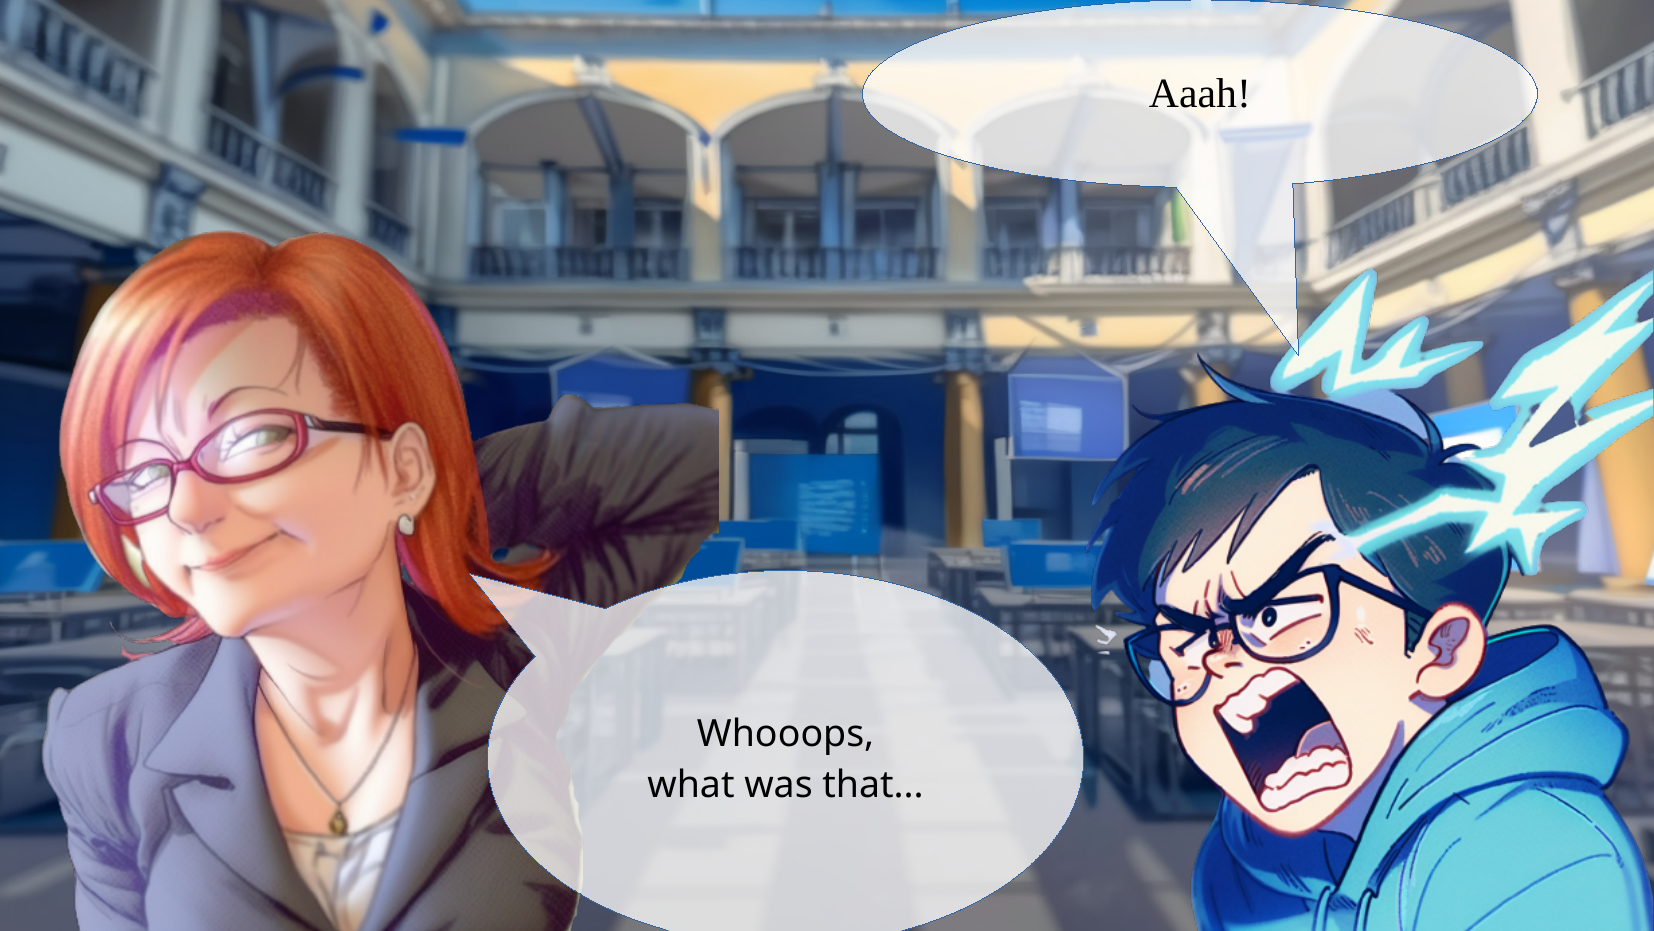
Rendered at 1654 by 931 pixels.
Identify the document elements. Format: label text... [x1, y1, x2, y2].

text_box Whooops, what was that... [469, 570, 1084, 931]
picture [0, 0, 1654, 931]
text_box Aaah! [862, 0, 1538, 356]
